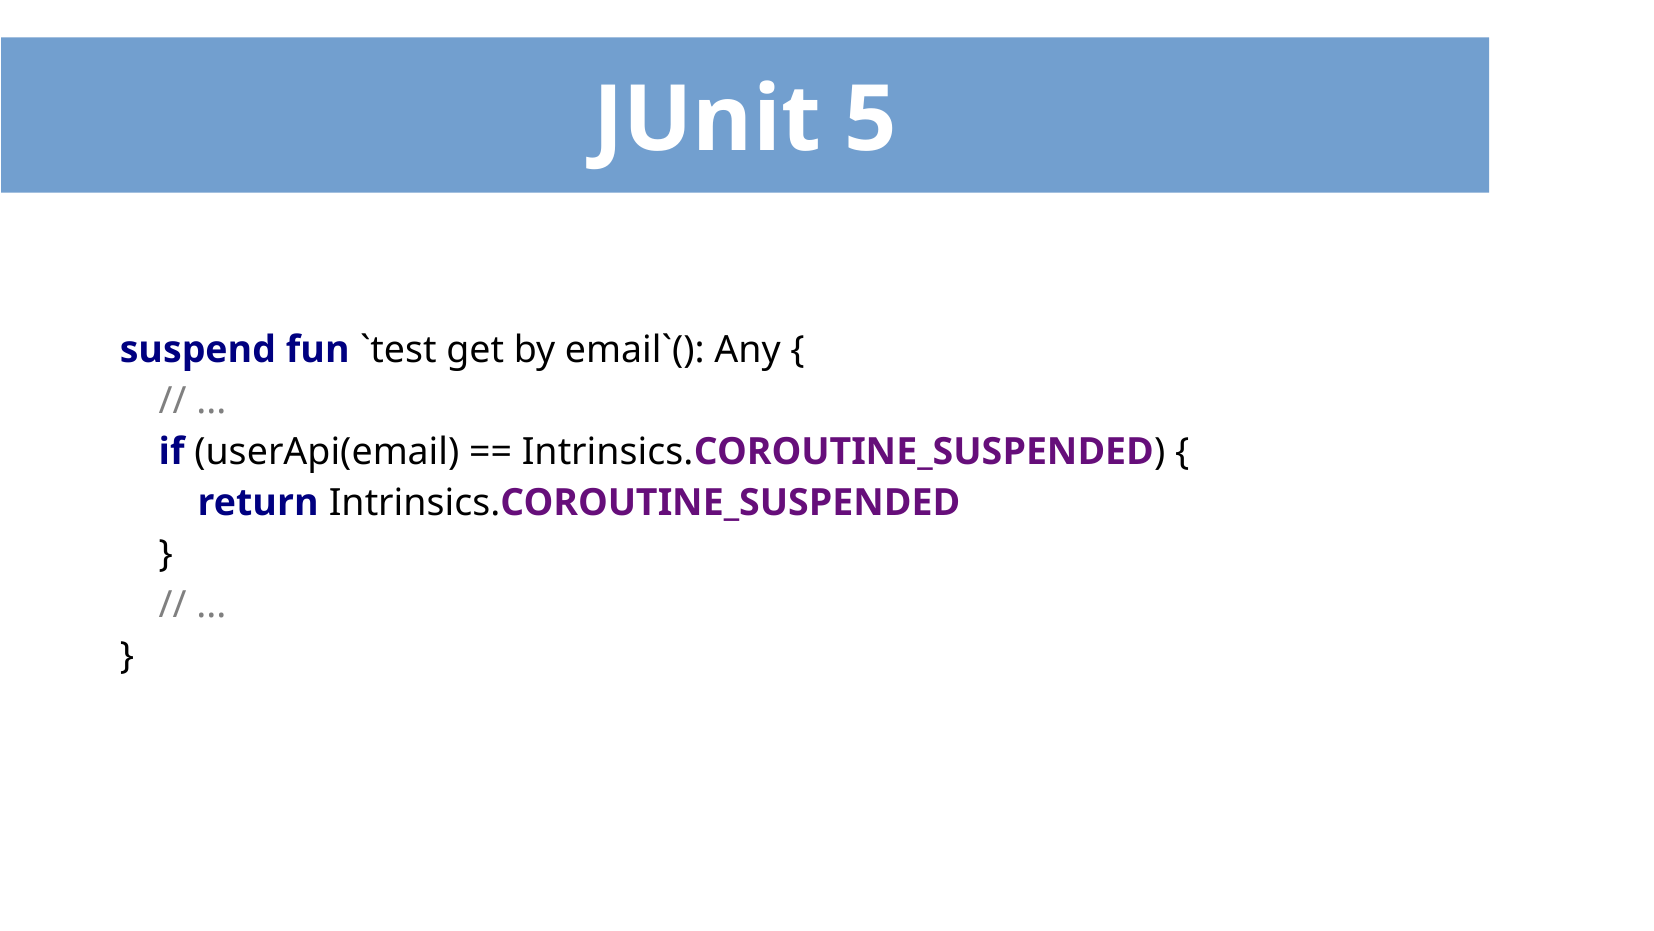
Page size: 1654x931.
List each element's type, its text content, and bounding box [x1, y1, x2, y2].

text_box suspend fun `test get by email`(): Any { // ... if (userApi(email) == Intrinsics.COROUTINE_SUSPENDED) { return Intrinsics.COROUTINE_SUSPENDED } // ... } [105, 315, 1463, 645]
title JUnit 5 [1, 37, 1490, 193]
